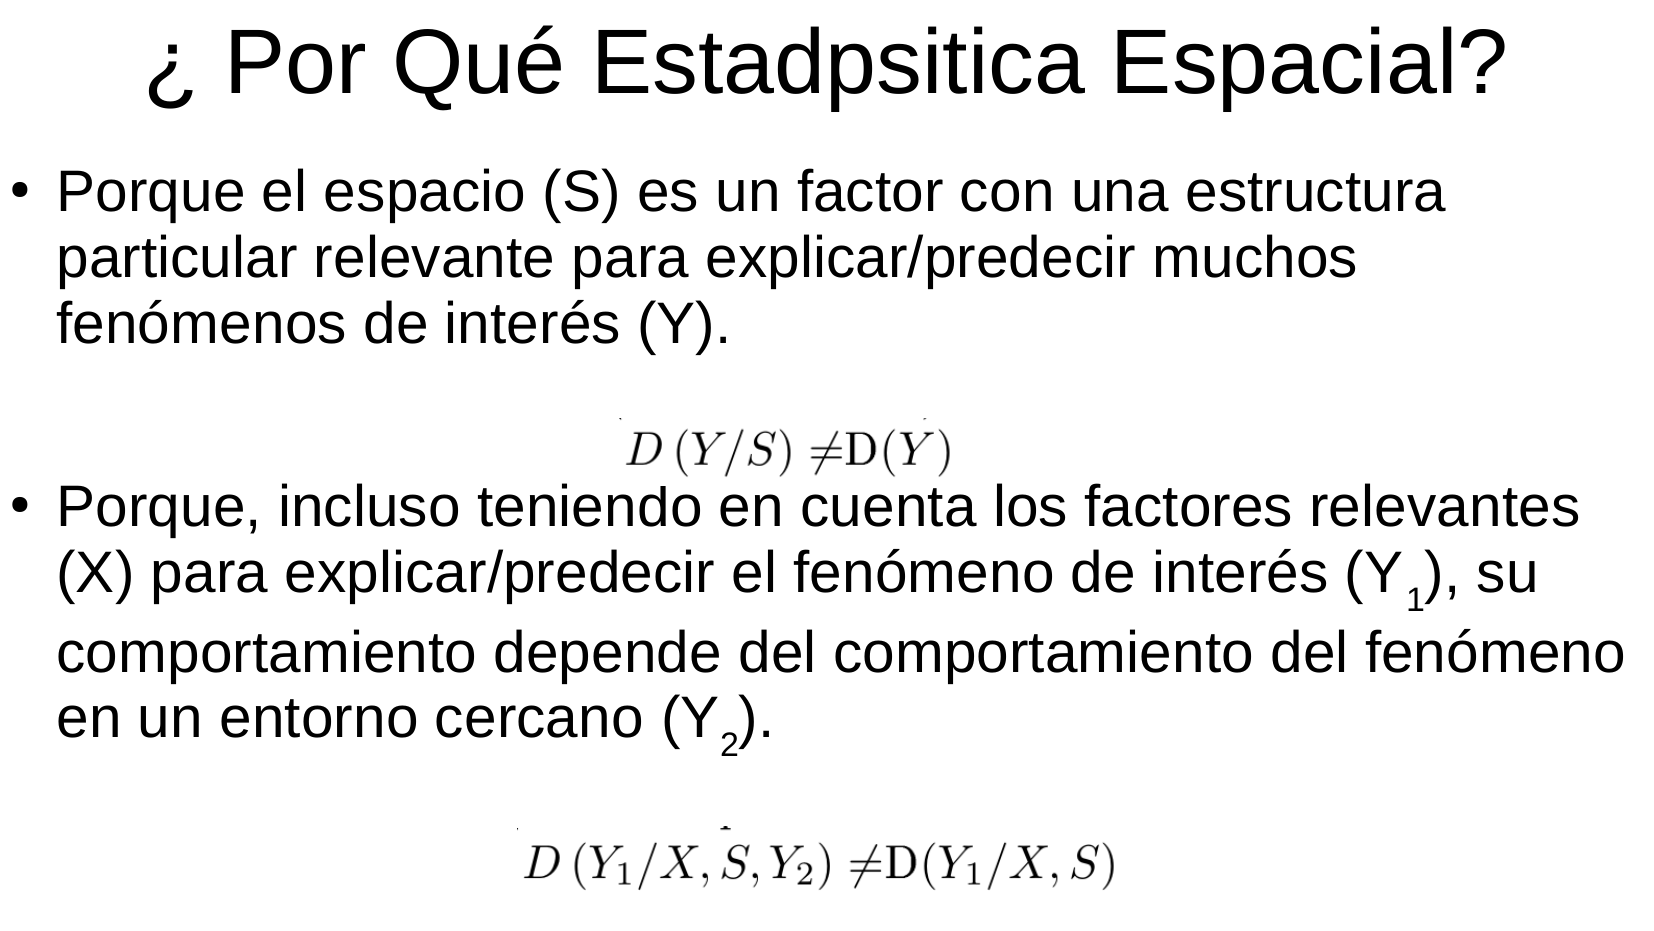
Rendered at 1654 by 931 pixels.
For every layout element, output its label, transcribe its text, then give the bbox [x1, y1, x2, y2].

list Porque el espacio (S) es un factor con una estructura particular relevante para explicar/predecir muchos fenómenos de interés (Y). Porque, incluso teniendo en cuenta los factores relevantes (X) para explicar/predecir el fenómeno de interés (Y1), su comportamiento depende del comportamiento del fenómeno en un entorno cercano (Y2). [0, 158, 1630, 811]
picture [619, 418, 959, 486]
title ¿ Por Qué Estadpsitica Espacial? [82, 0, 1571, 140]
picture [517, 826, 1121, 893]
